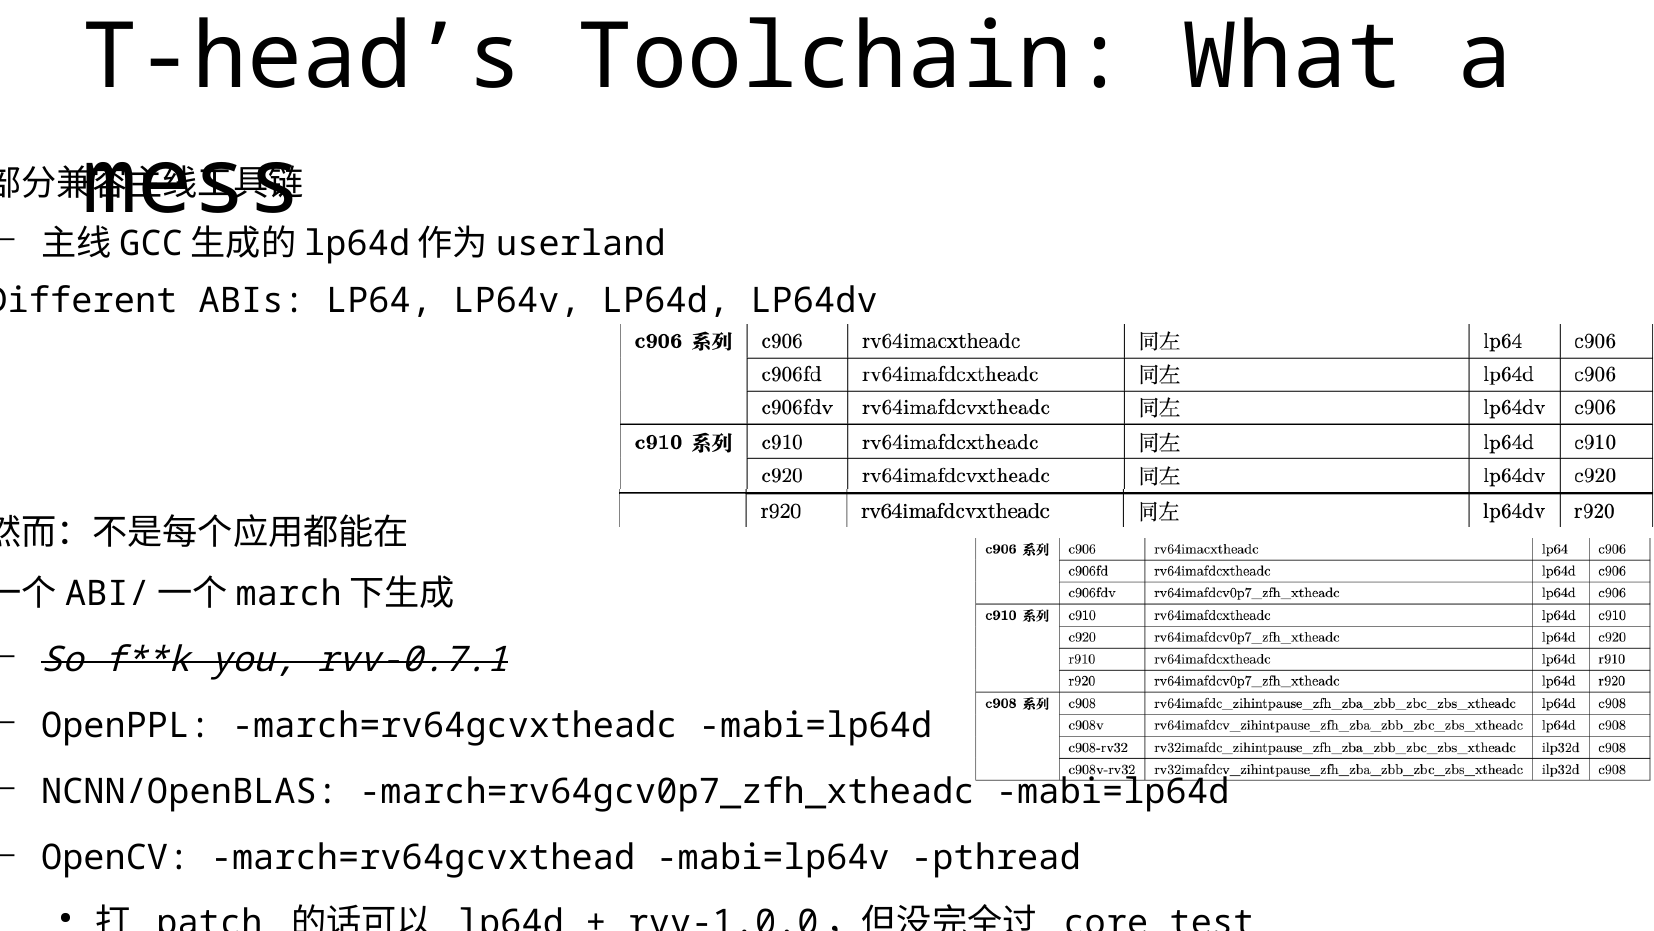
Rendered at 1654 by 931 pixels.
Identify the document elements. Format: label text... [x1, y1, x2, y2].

title T-head’s Toolchain: What a mess [82, 37, 1571, 193]
picture [619, 324, 1654, 529]
picture [1421, 538, 1654, 781]
list 部分兼容主线工具链 主线GCC生成的lp64d作为userland Different ABIs: LP64, LP64v, LP64d, LP64dv 然而：不是每个应用都能在 一个ABI/一个march下生成 So f**k you, rvv-0.7.1 OpenPPL: -march=rv64gcvxtheadc -mabi=lp64d NCNN/OpenBLAS: -march=rv64gcv0p7_zfh_xtheadc -mabi=lp64d OpenCV: -march=rv64gcvxthead -mabi=lp64v -pthread 打 patch 的话可以 lp64d + rvv-1.0.0，但没完全过 core test [0, 154, 1421, 931]
